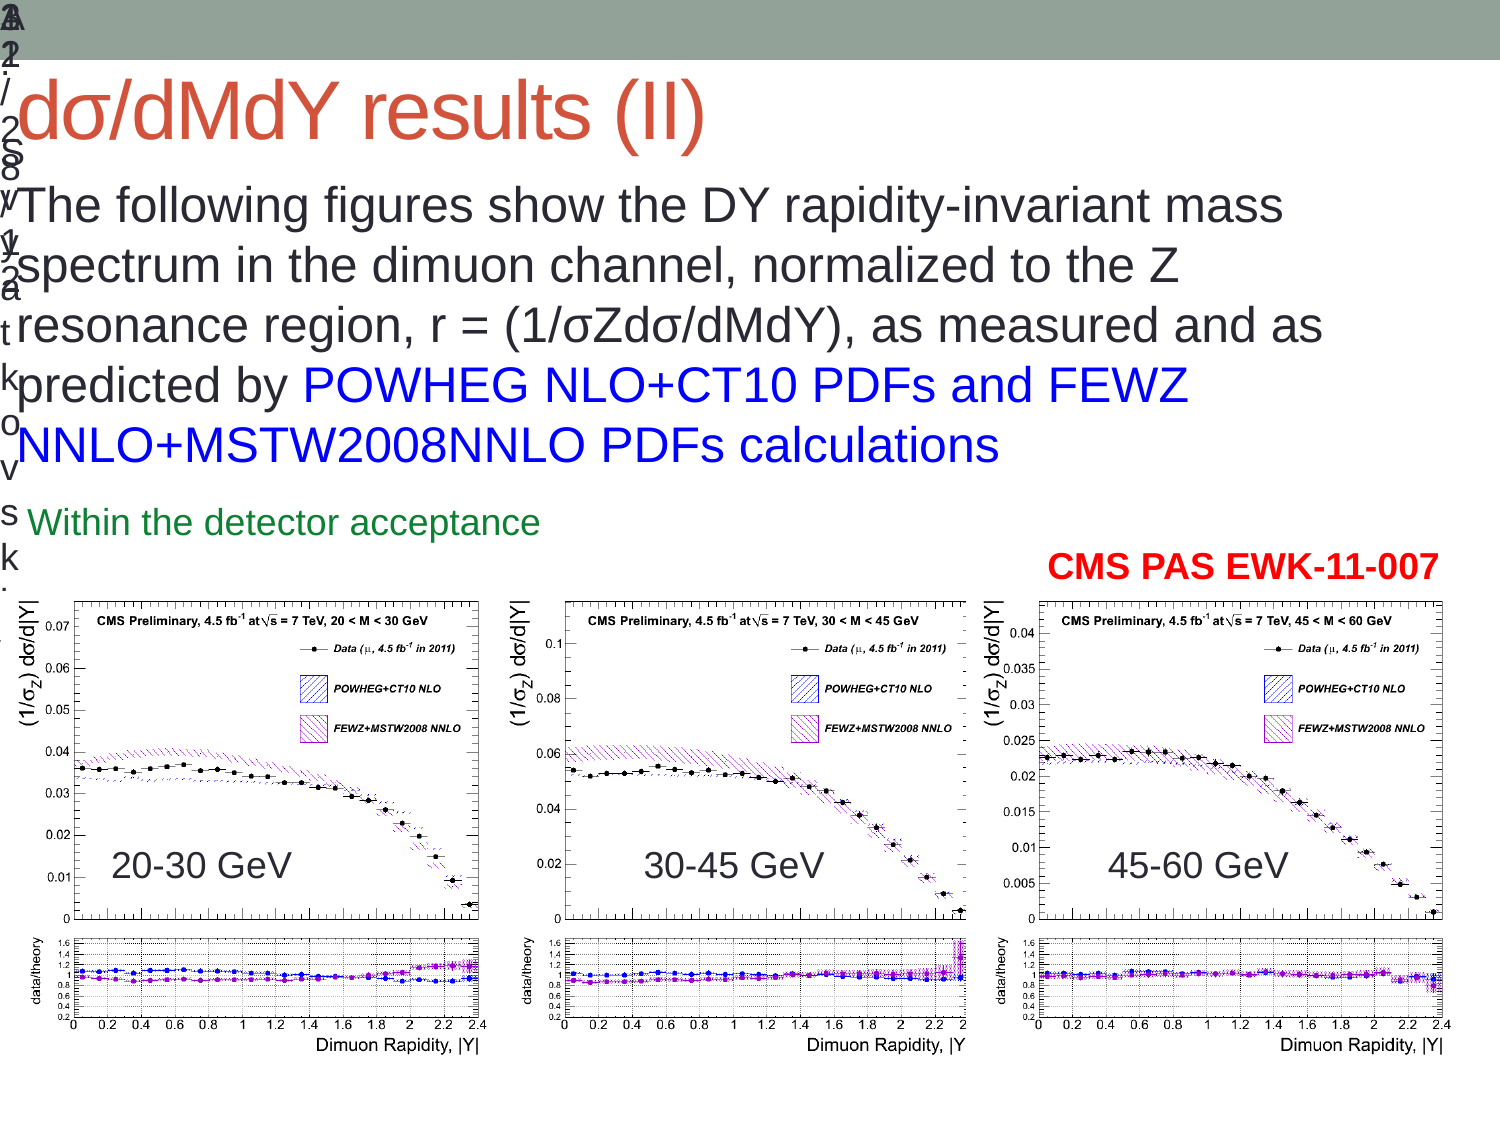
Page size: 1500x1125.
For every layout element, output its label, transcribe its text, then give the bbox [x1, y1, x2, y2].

title dσ/dMdY results (II) [1, 24, 1352, 164]
text_box The following figures show the DY rapidity-invariant mass spectrum in the dimuon channel, normalized to the Z resonance region, r = (1/σZdσ/dMdY), as measured and as predicted by POWHEG NLO+CT10 PDFs and FEWZ NNLO+MSTW2008NNLO PDFs calculations [1, 164, 1500, 480]
text_box 30-45 GeV [628, 833, 840, 894]
text_box 45-60 GeV [1093, 833, 1304, 894]
text_box 20-30 GeV [96, 833, 324, 894]
text_box CMS PAS EWK-11-007 [1032, 534, 1455, 595]
text_box Within the detector acceptance [12, 491, 556, 551]
picture [1, 592, 1500, 1111]
